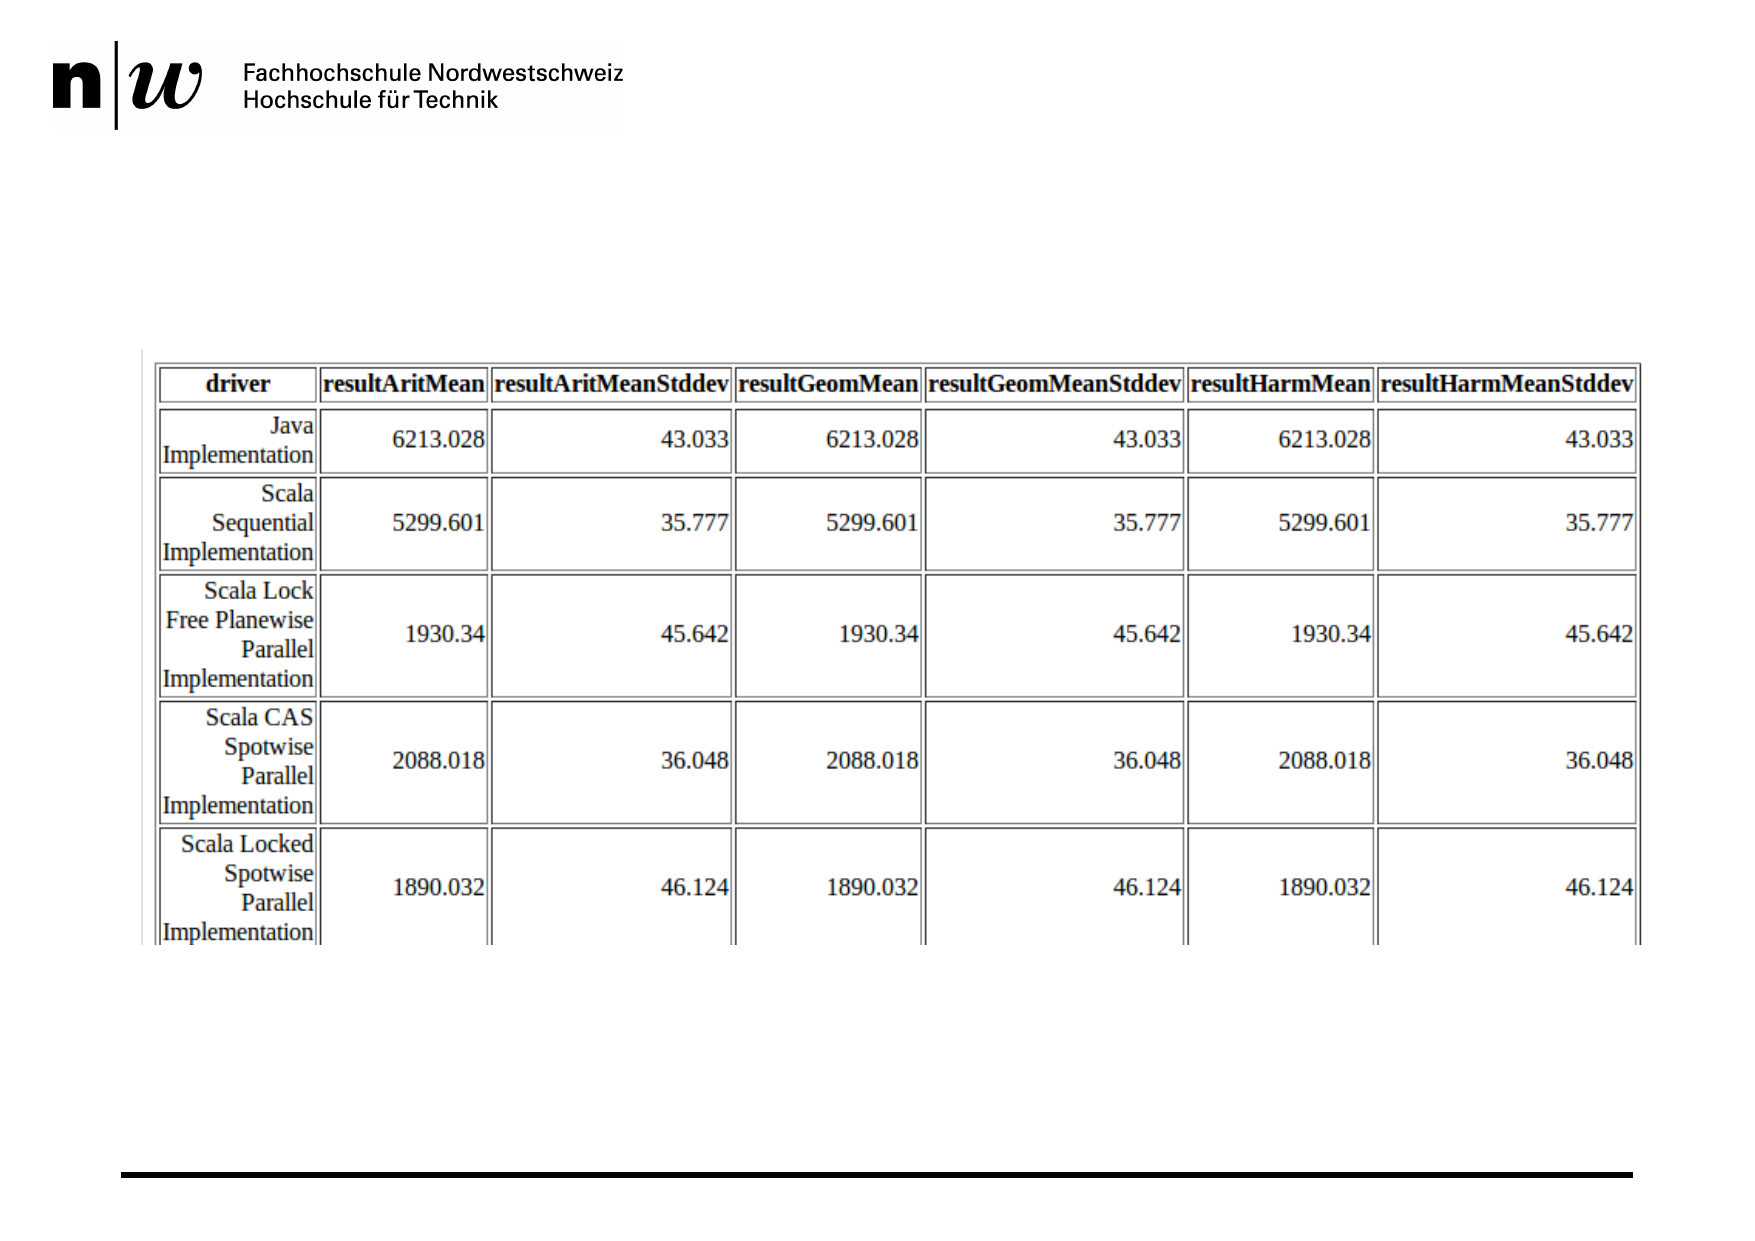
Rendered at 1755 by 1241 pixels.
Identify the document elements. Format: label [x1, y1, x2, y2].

picture [53, 41, 623, 130]
picture [141, 349, 1642, 945]
